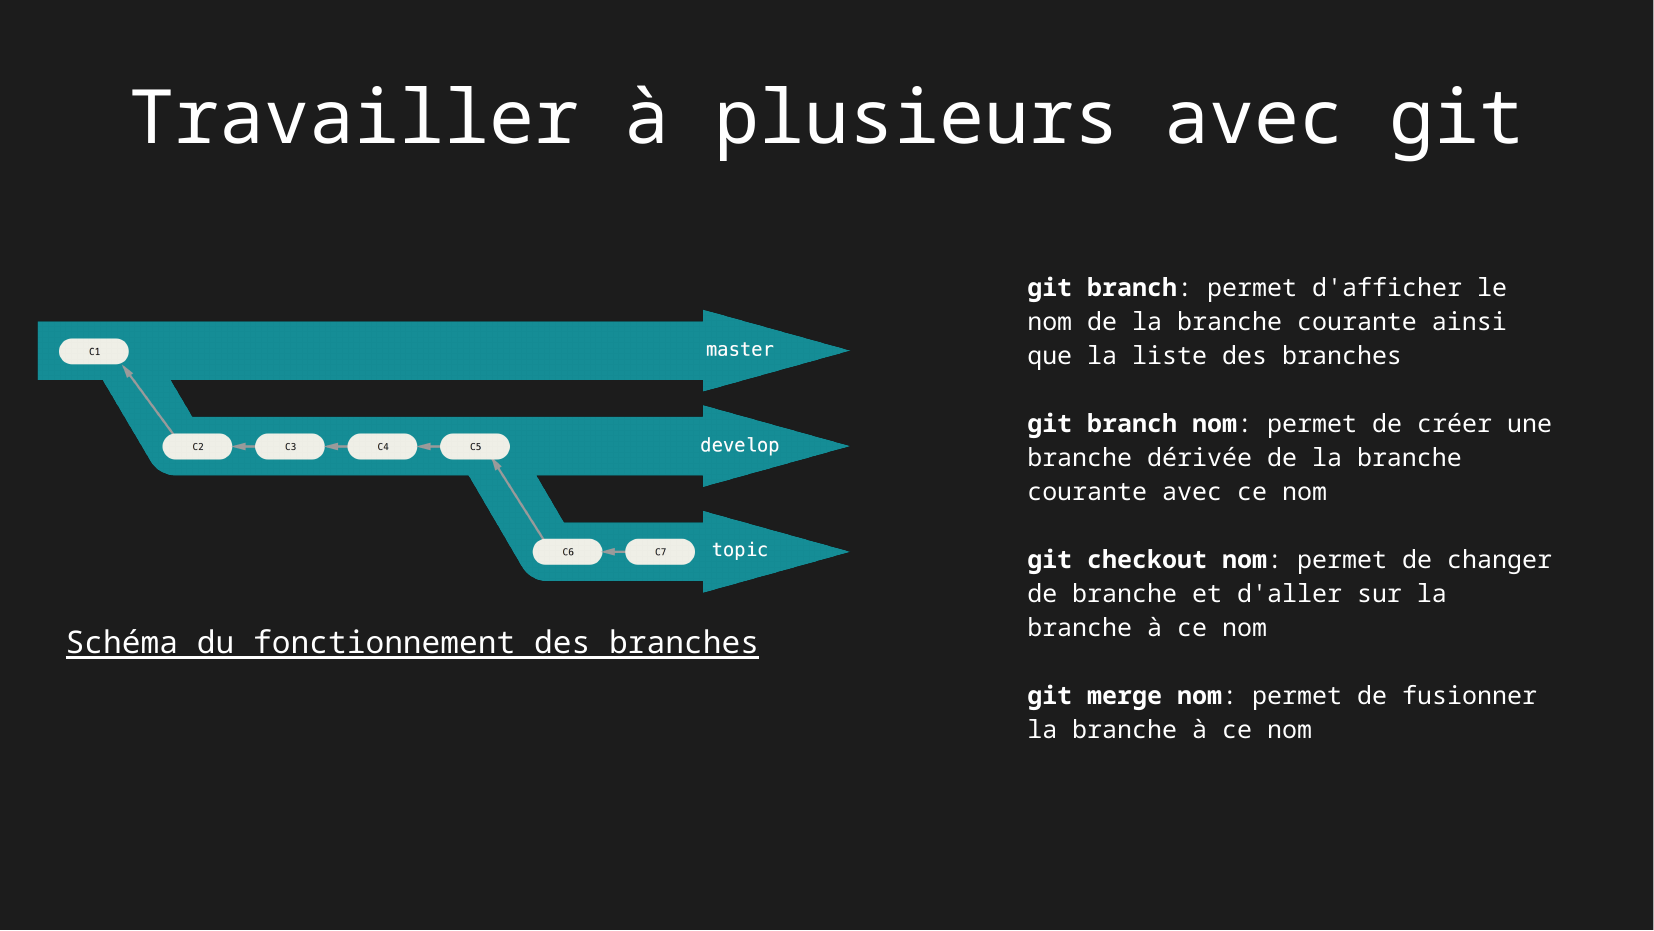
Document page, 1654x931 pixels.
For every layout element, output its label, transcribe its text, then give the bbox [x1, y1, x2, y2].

title Travailler à plusieurs avec git [82, 36, 1571, 193]
text_box Schéma du fonctionnement des branches [37, 612, 788, 676]
picture [37, 299, 861, 601]
text_box git branch: permet d'afficher le nom de la branche courante ainsi que la liste des branches git branch nom: permet de créer une branche dérivée de la branche courante avec ce nom git checkout nom: permet de changer de branche et d'aller sur la branche à ce nom git merge nom: permet de fusionner la branche à ce nom [1012, 262, 1576, 826]
